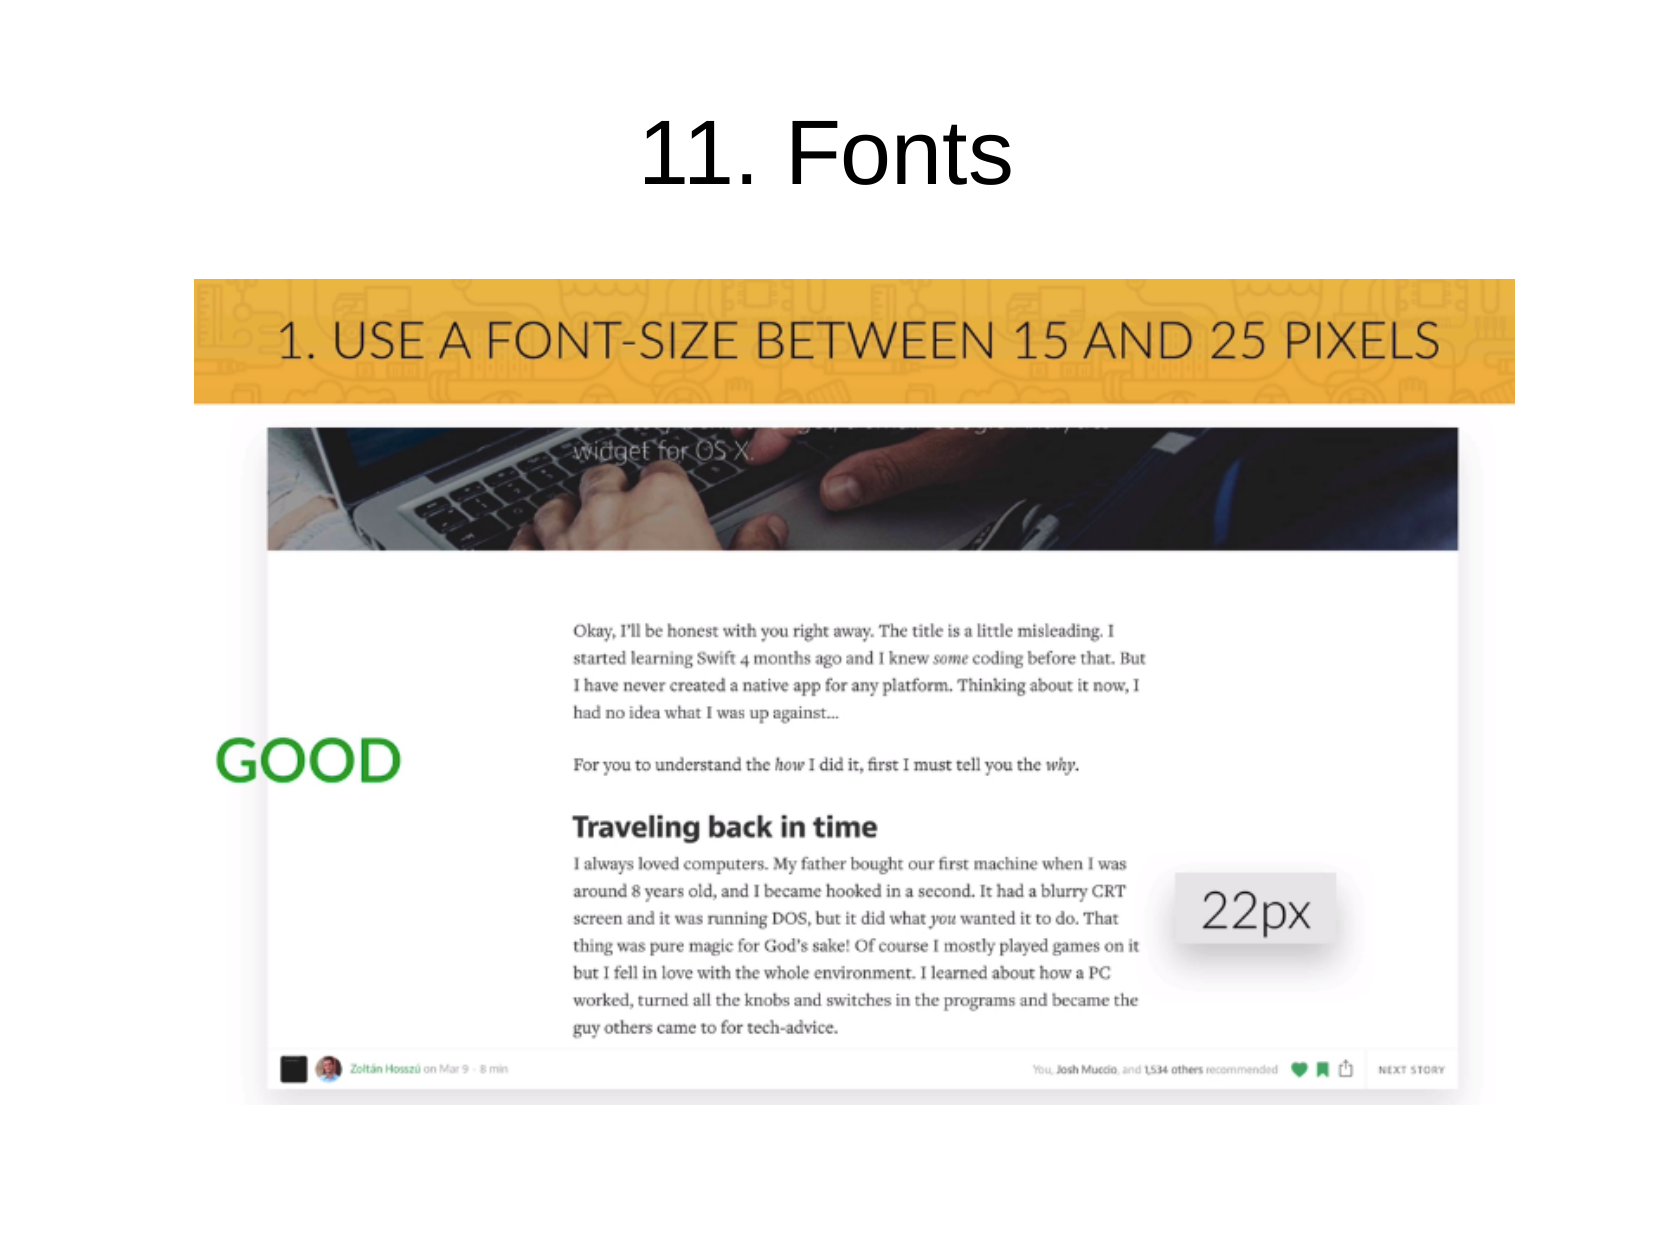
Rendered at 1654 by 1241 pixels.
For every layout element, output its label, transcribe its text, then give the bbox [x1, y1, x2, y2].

picture [194, 279, 1515, 1105]
title 11. Fonts [82, 49, 1571, 257]
